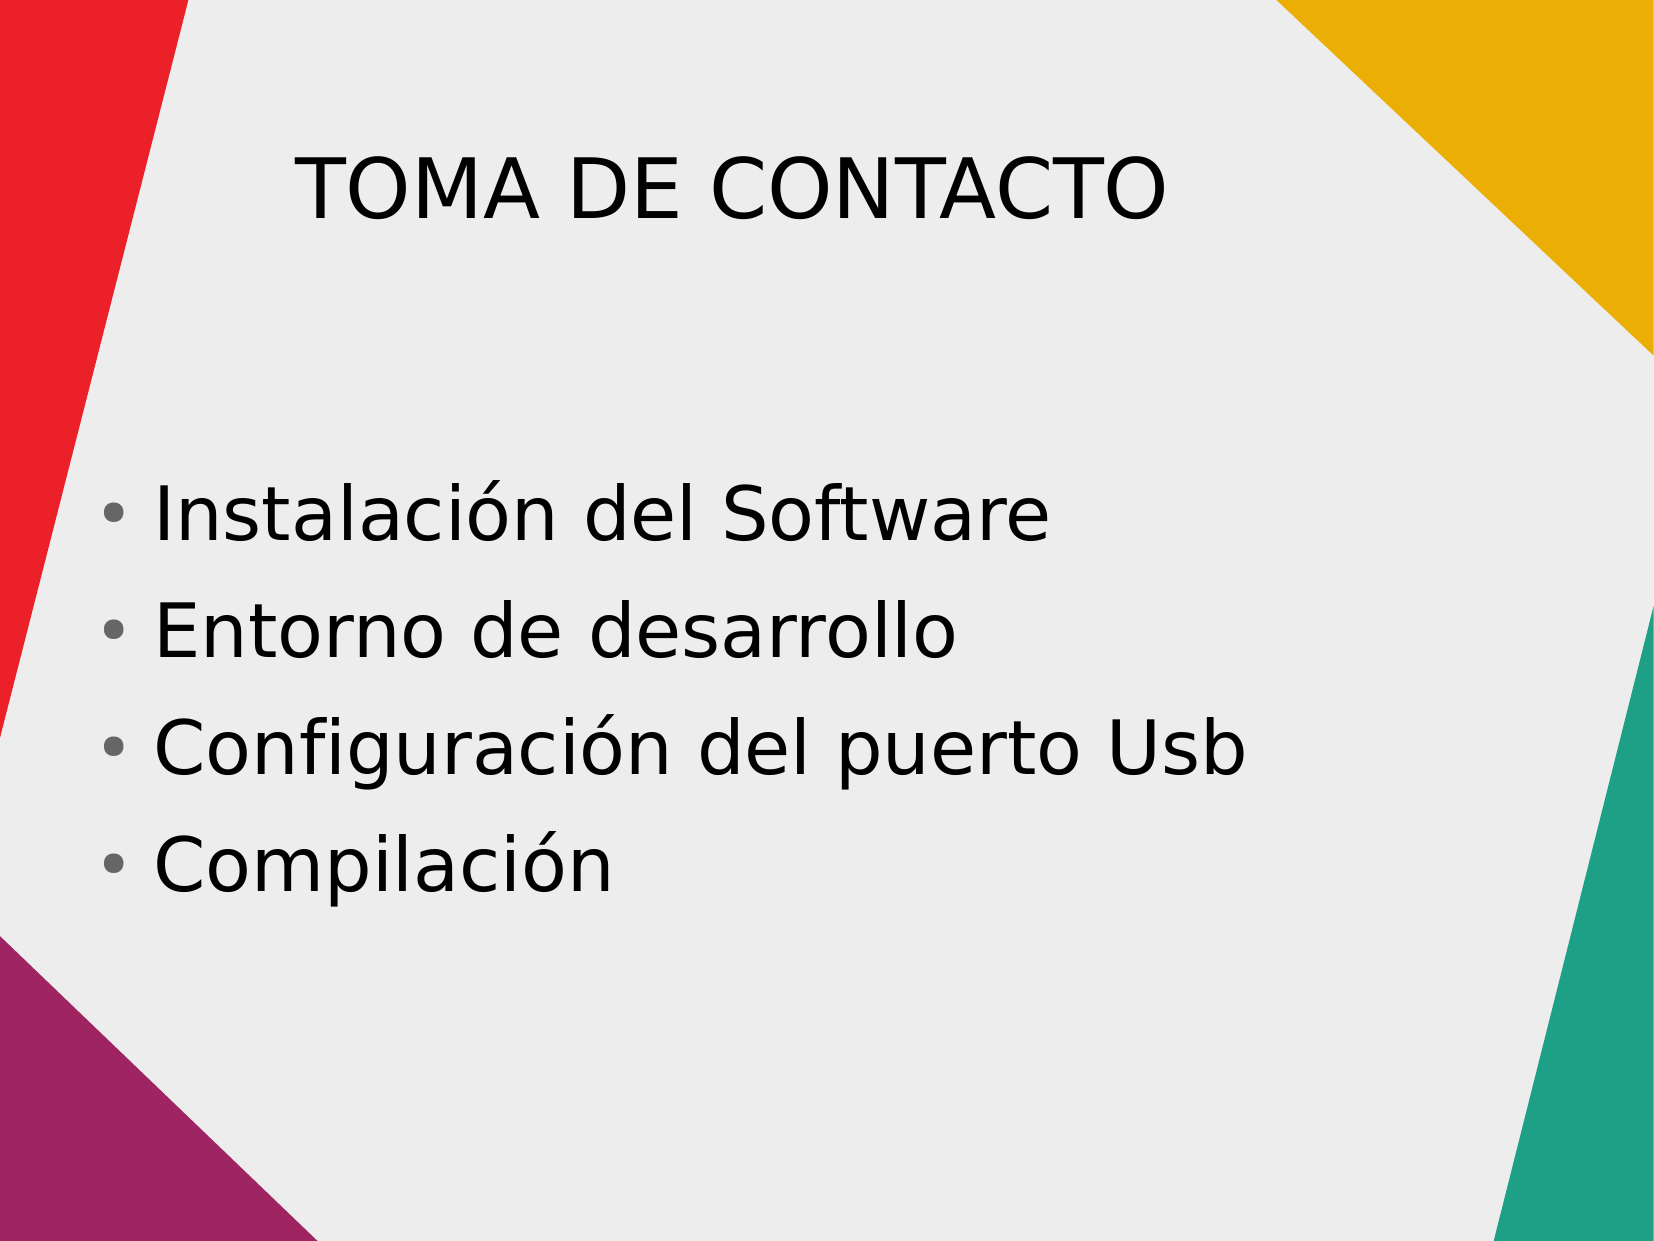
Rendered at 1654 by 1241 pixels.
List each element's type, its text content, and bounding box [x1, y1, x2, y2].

list TOMA DE CONTACTO Instalación del Software Entorno de desarrollo Configuración del puerto Usb Compilación [82, 141, 1583, 1010]
